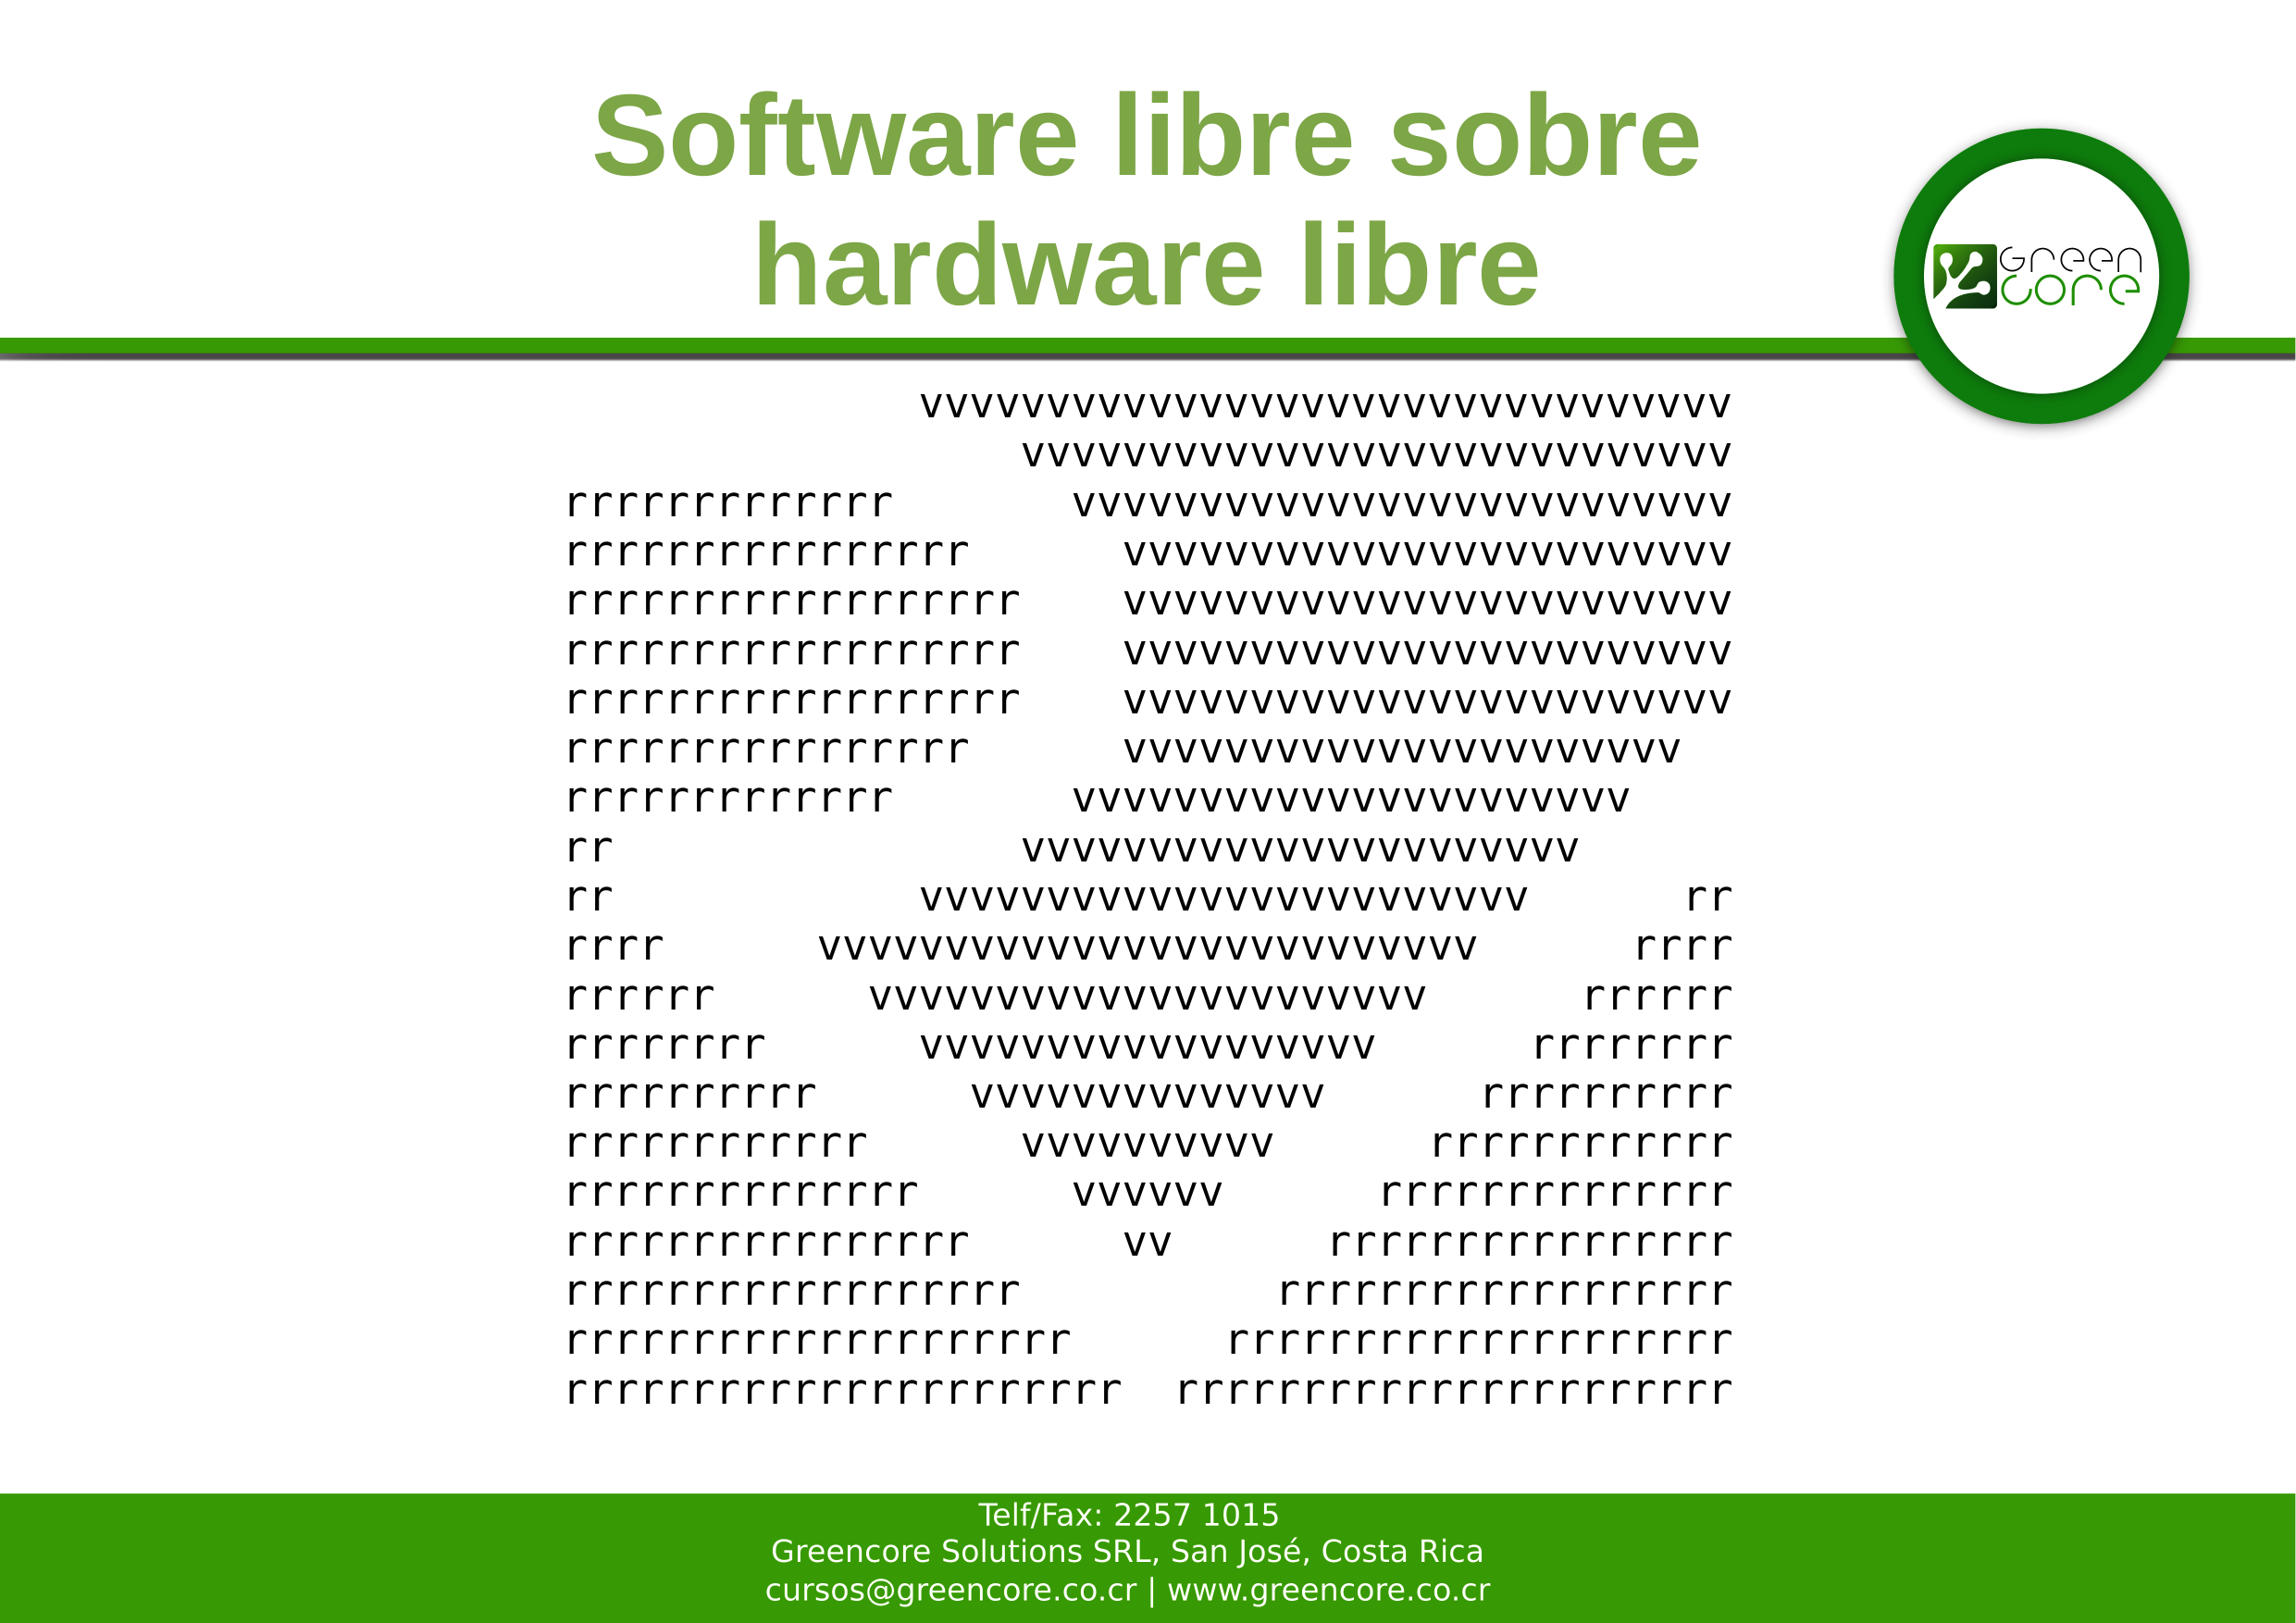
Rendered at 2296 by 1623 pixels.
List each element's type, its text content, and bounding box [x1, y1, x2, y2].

subtitle vvvvvvvvvvvvvvvvvvvvvvvvvvvvvvvv vvvvvvvvvvvvvvvvvvvvvvvvvvvv rrrrrrrrrrrrr vvvvvvvvvvvvvvvvvvvvvvvvvv rrrrrrrrrrrrrrrr vvvvvvvvvvvvvvvvvvvvvvvv rrrrrrrrrrrrrrrrrr vvvvvvvvvvvvvvvvvvvvvvvv rrrrrrrrrrrrrrrrrr vvvvvvvvvvvvvvvvvvvvvvvv rrrrrrrrrrrrrrrrrr vvvvvvvvvvvvvvvvvvvvvvvv rrrrrrrrrrrrrrrr vvvvvvvvvvvvvvvvvvvvvv rrrrrrrrrrrrr vvvvvvvvvvvvvvvvvvvvvv rr vvvvvvvvvvvvvvvvvvvvvv rr vvvvvvvvvvvvvvvvvvvvvvvv rr rrrr vvvvvvvvvvvvvvvvvvvvvvvvvv rrrr rrrrrr vvvvvvvvvvvvvvvvvvvvvv rrrrrr rrrrrrrr vvvvvvvvvvvvvvvvvv rrrrrrrr rrrrrrrrrr vvvvvvvvvvvvvv rrrrrrrrrr rrrrrrrrrrrr vvvvvvvvvv rrrrrrrrrrrr rrrrrrrrrrrrrr vvvvvv rrrrrrrrrrrrrr rrrrrrrrrrrrrrrr vv rrrrrrrrrrrrrrrr rrrrrrrrrrrrrrrrrr rrrrrrrrrrrrrrrrrr rrrrrrrrrrrrrrrrrrrr rrrrrrrrrrrrrrrrrrrr rrrrrrrrrrrrrrrrrrrrrr rrrrrrrrrrrrrrrrrrrrrr [115, 378, 2181, 1464]
picture [0, 0, 2296, 1623]
title Software libre sobre hardware libre [115, 64, 2181, 336]
